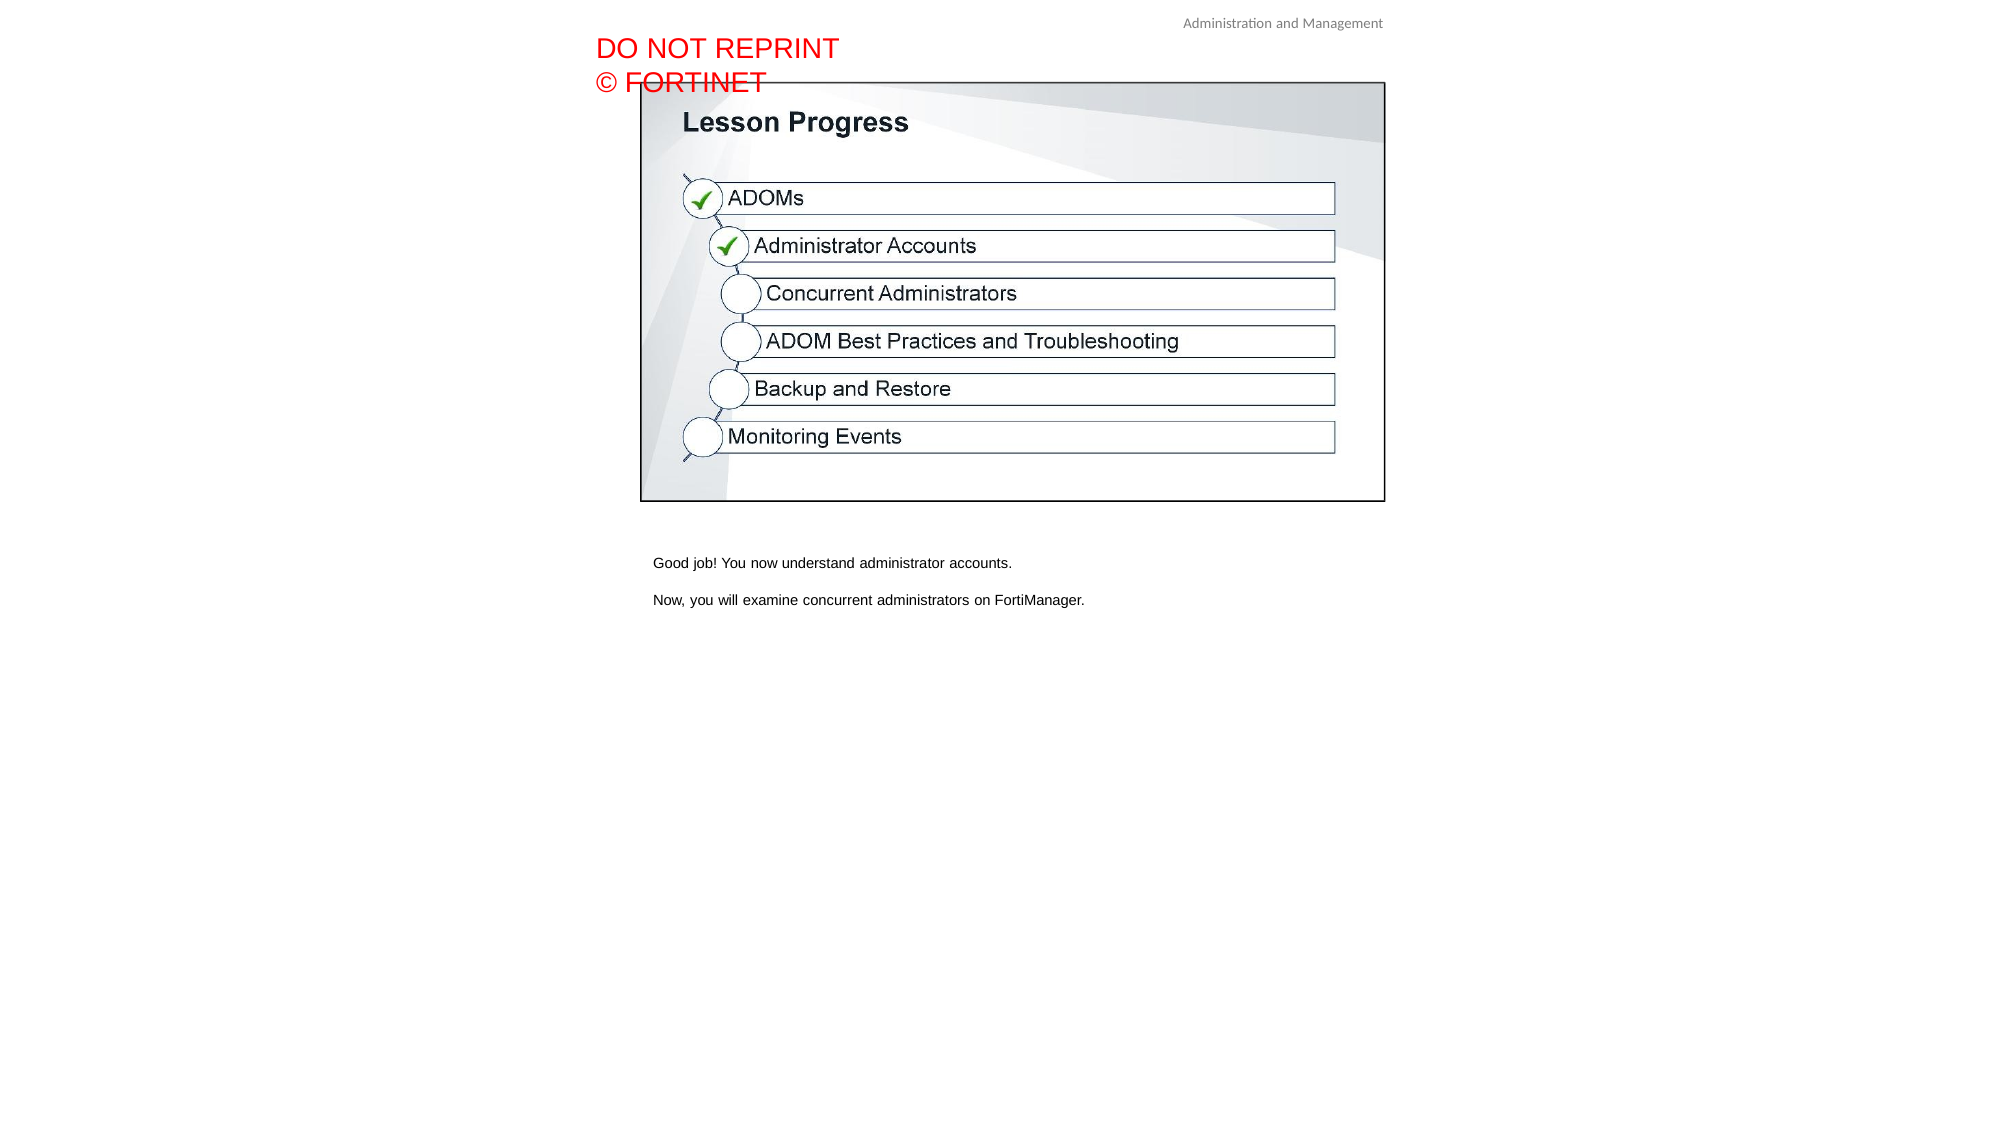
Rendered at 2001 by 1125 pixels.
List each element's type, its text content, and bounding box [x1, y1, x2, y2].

text_box Administration and Management [1181, 11, 1386, 32]
picture [642, 84, 1383, 500]
text_box Good job! You now understand administrator accounts. Now, you will examine concurrent administrators on FortiManager. [651, 552, 1089, 609]
text_box DO NOT REPRINT © FORTINET [594, 28, 841, 98]
text_box [640, 81, 1386, 502]
